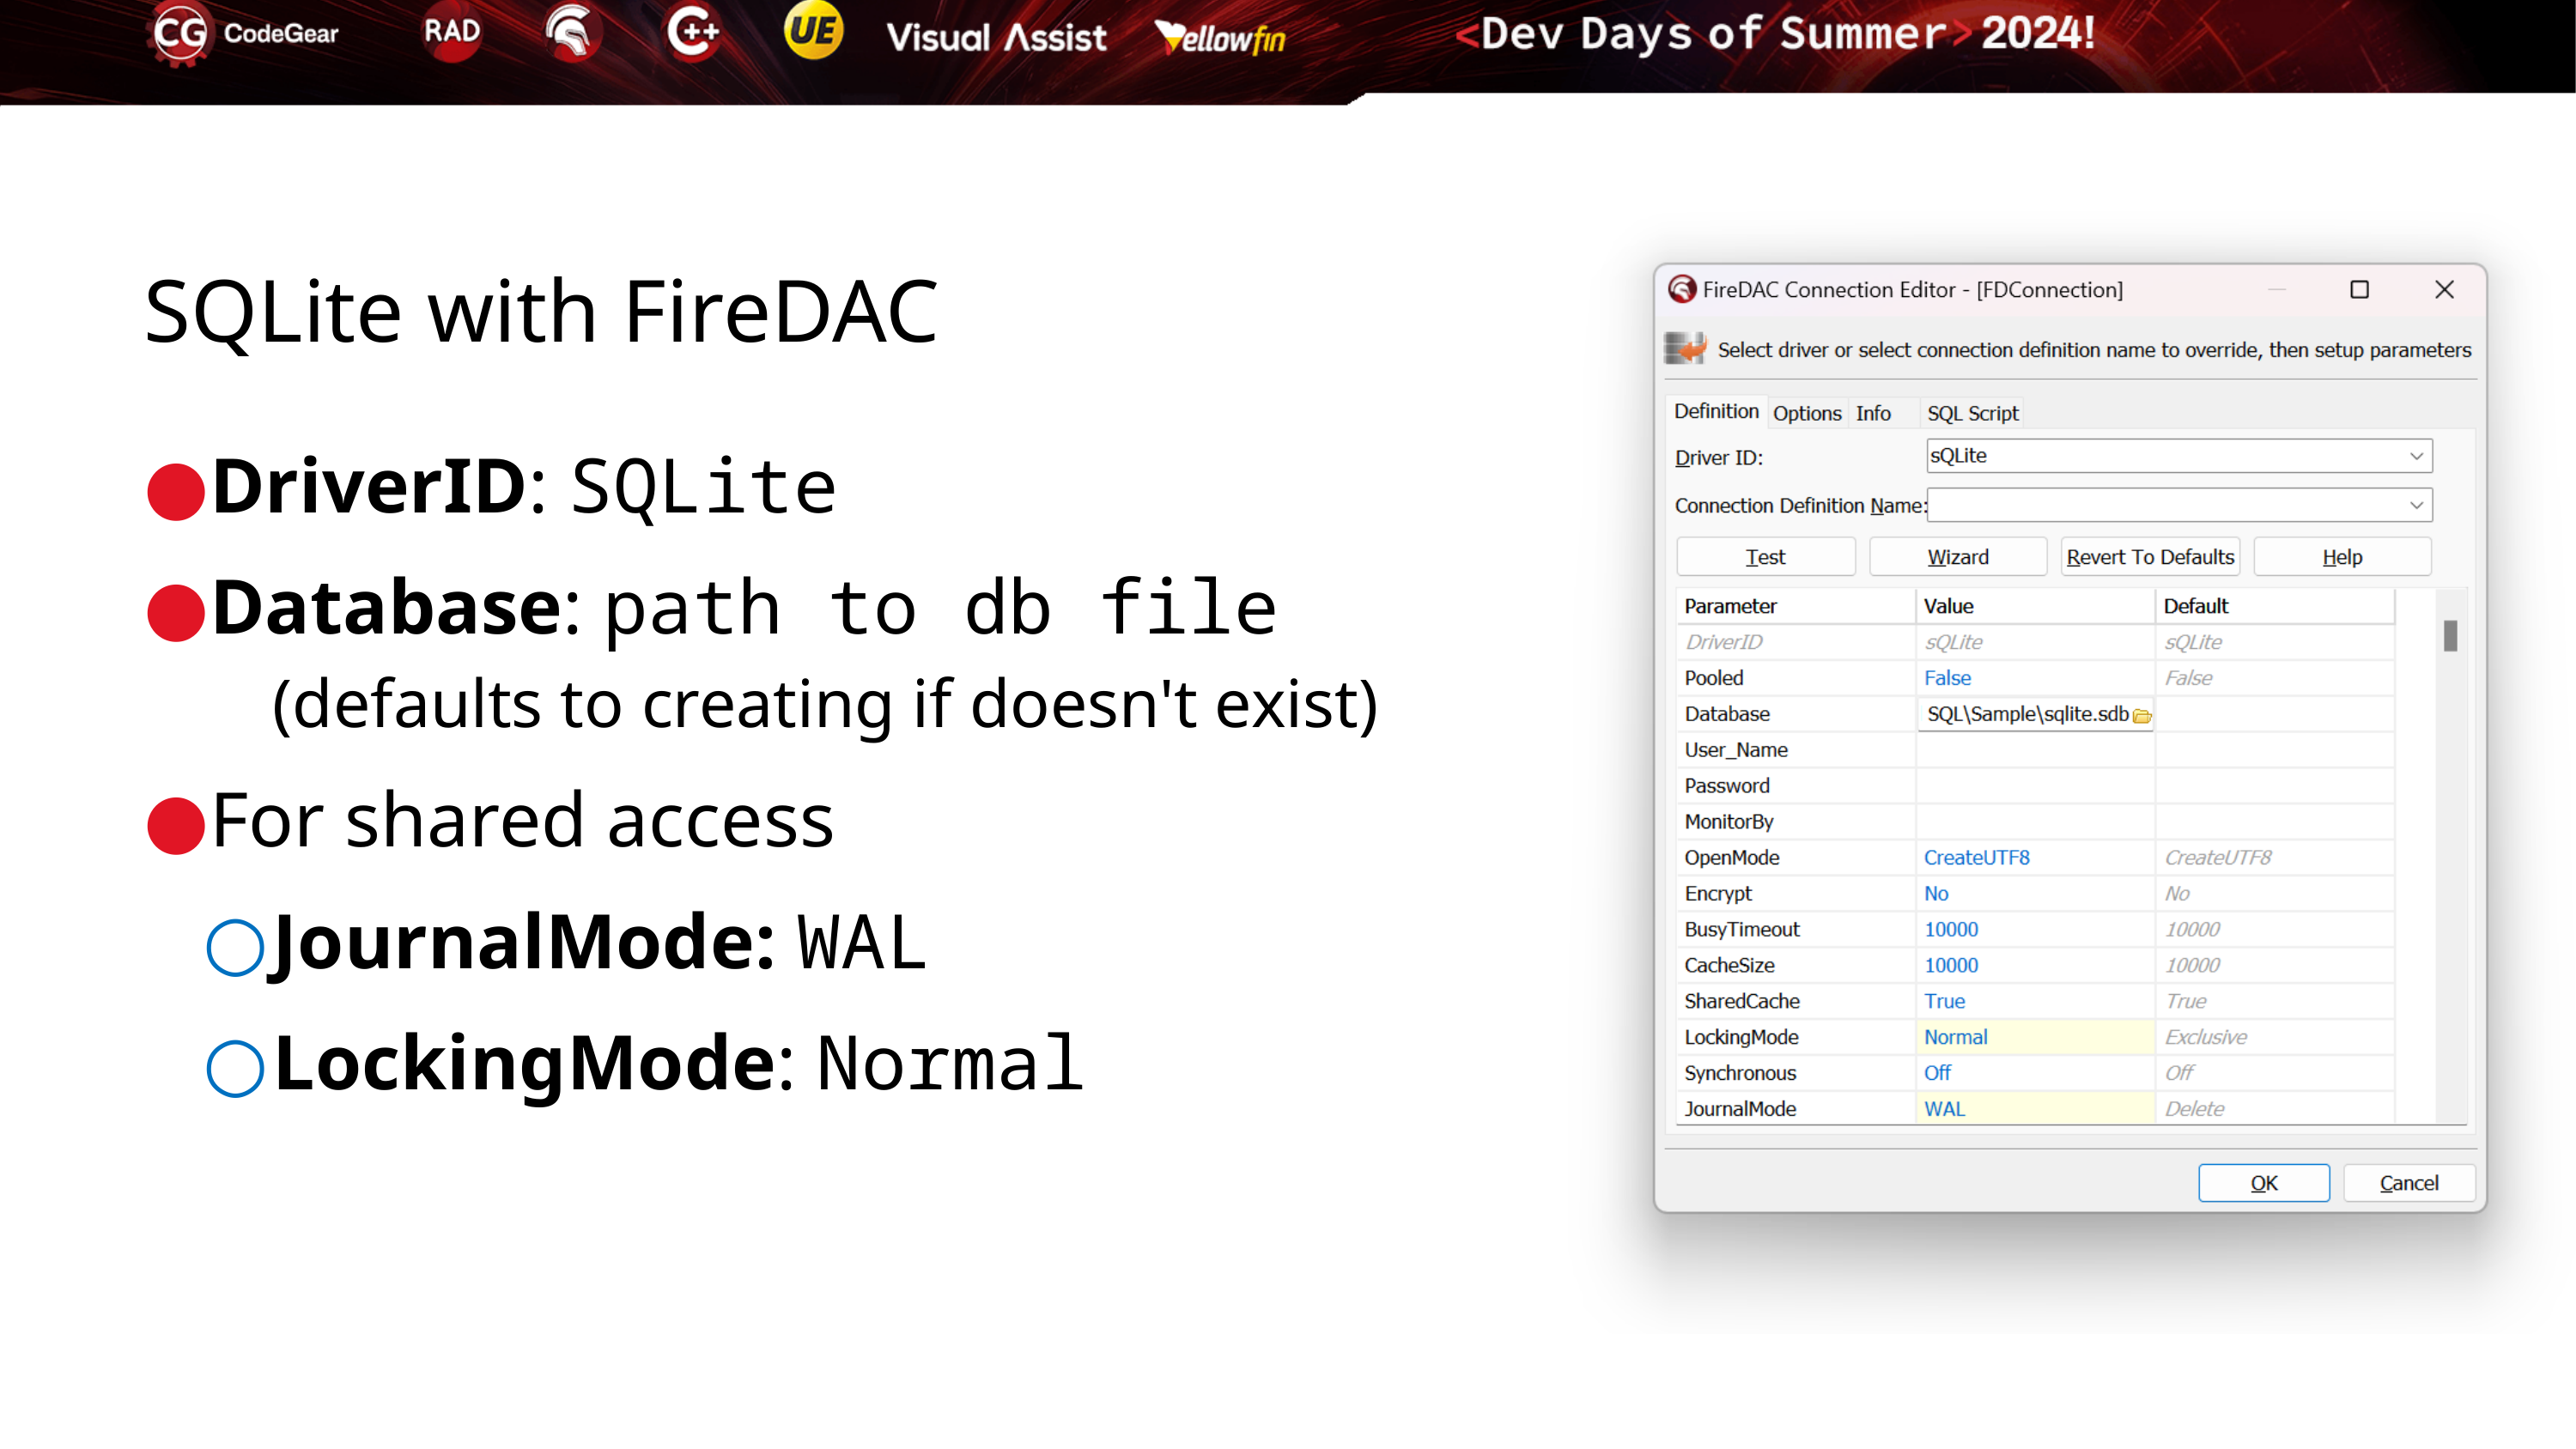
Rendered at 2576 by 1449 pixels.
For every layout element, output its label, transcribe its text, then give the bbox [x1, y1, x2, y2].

picture [0, 0, 2576, 111]
list DriverID: SQLite Database: path to db file (defaults to creating if doesn't exist) For shared access JournalMode: WAL LockingMode: Normal [131, 410, 1526, 1334]
title SQLite with FireDAC [131, 177, 1526, 373]
picture [1568, 211, 2576, 1334]
